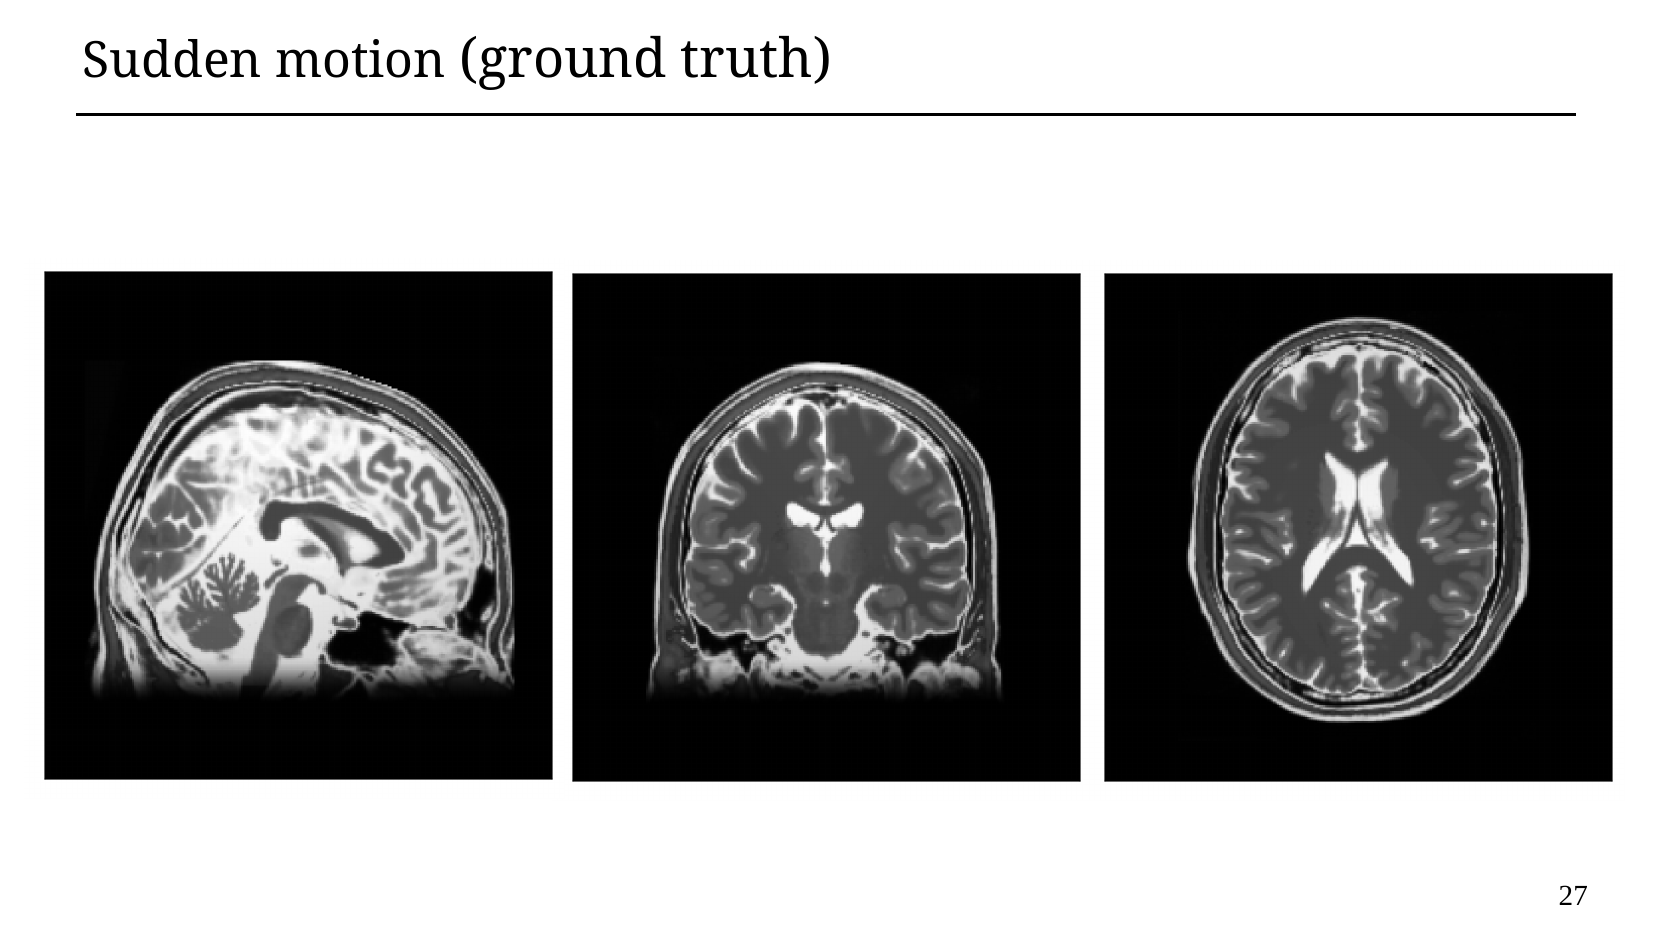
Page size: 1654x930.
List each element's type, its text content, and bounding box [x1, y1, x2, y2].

title Sudden motion (ground truth) [82, 7, 1571, 105]
picture [24, 258, 1625, 801]
